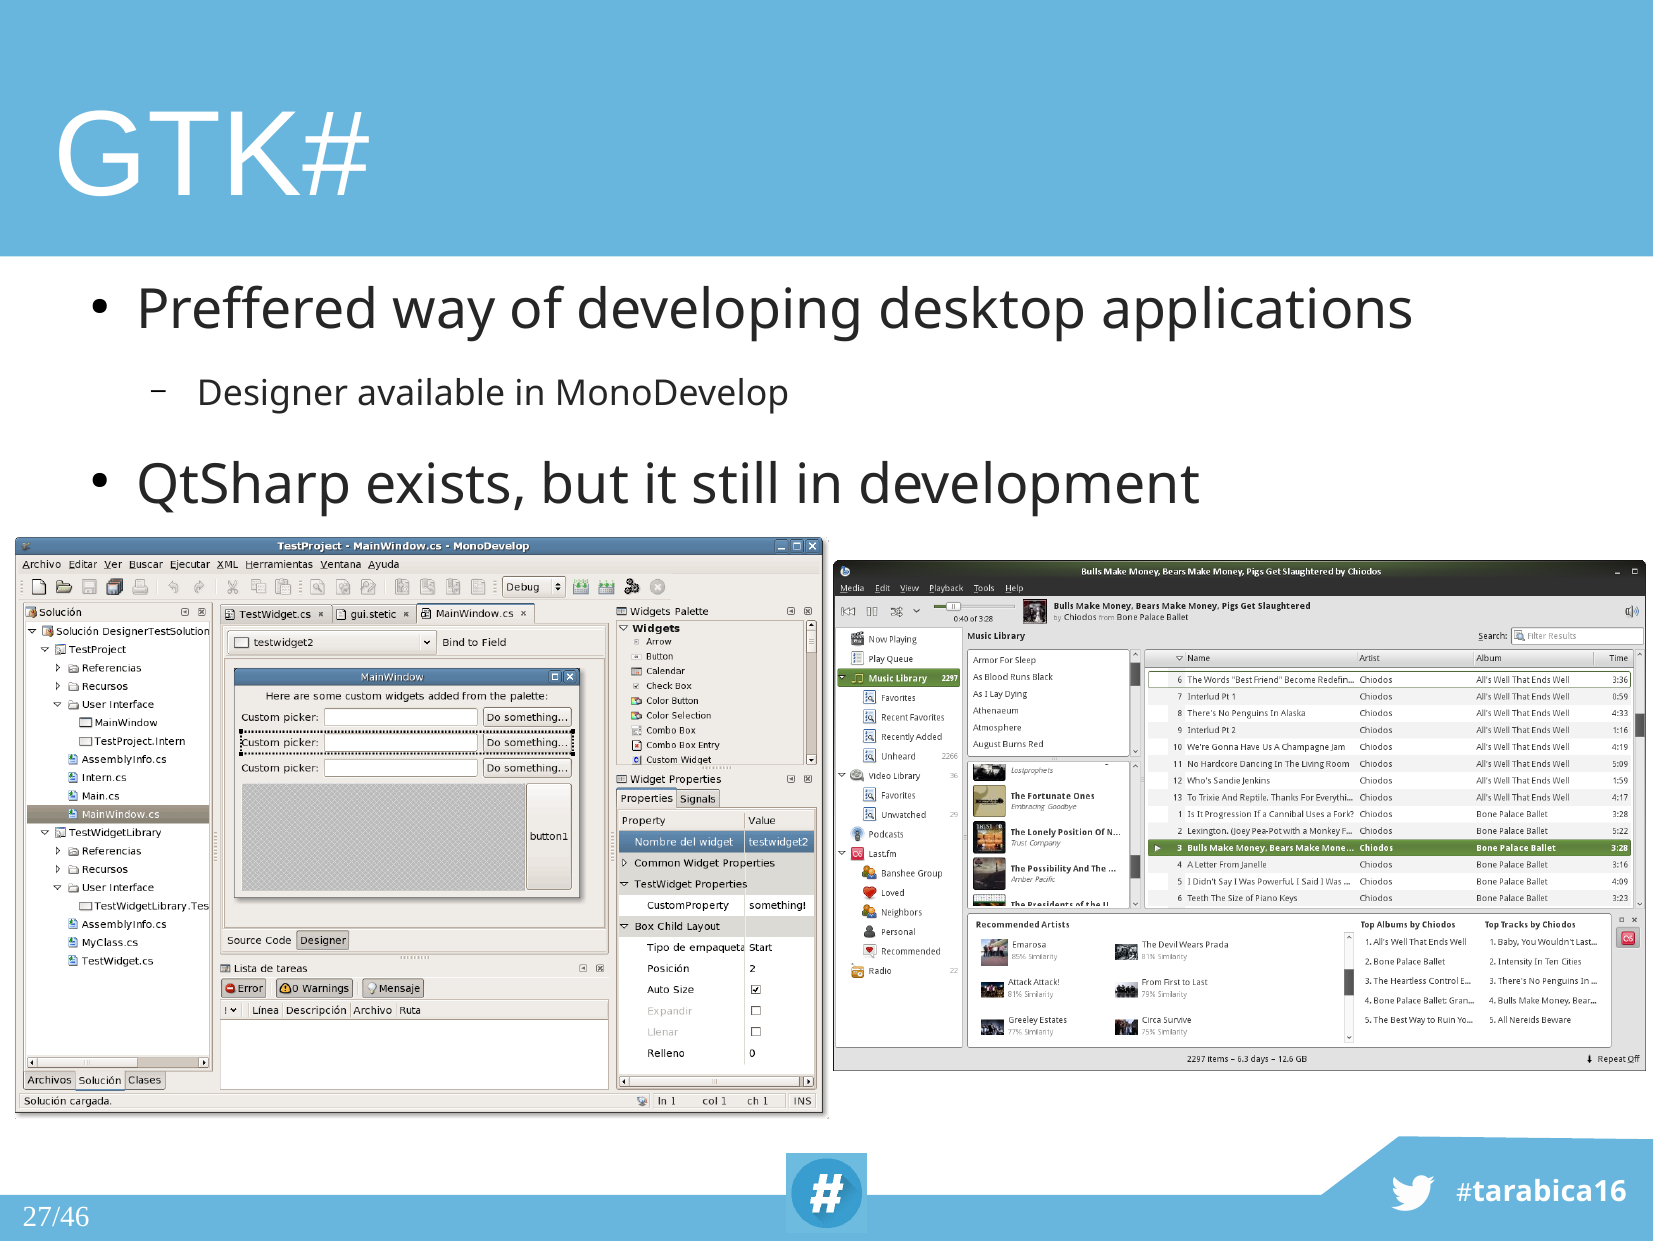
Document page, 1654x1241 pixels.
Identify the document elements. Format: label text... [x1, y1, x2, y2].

title GTK# [53, 49, 1600, 257]
picture [11, 533, 829, 1119]
list Preffered way of developing desktop applications Designer available in MonoDevelop QtSharp exists, but it still in development [75, 270, 1486, 526]
picture [833, 560, 1646, 1071]
picture [786, 1153, 867, 1233]
picture [1378, 1158, 1448, 1228]
